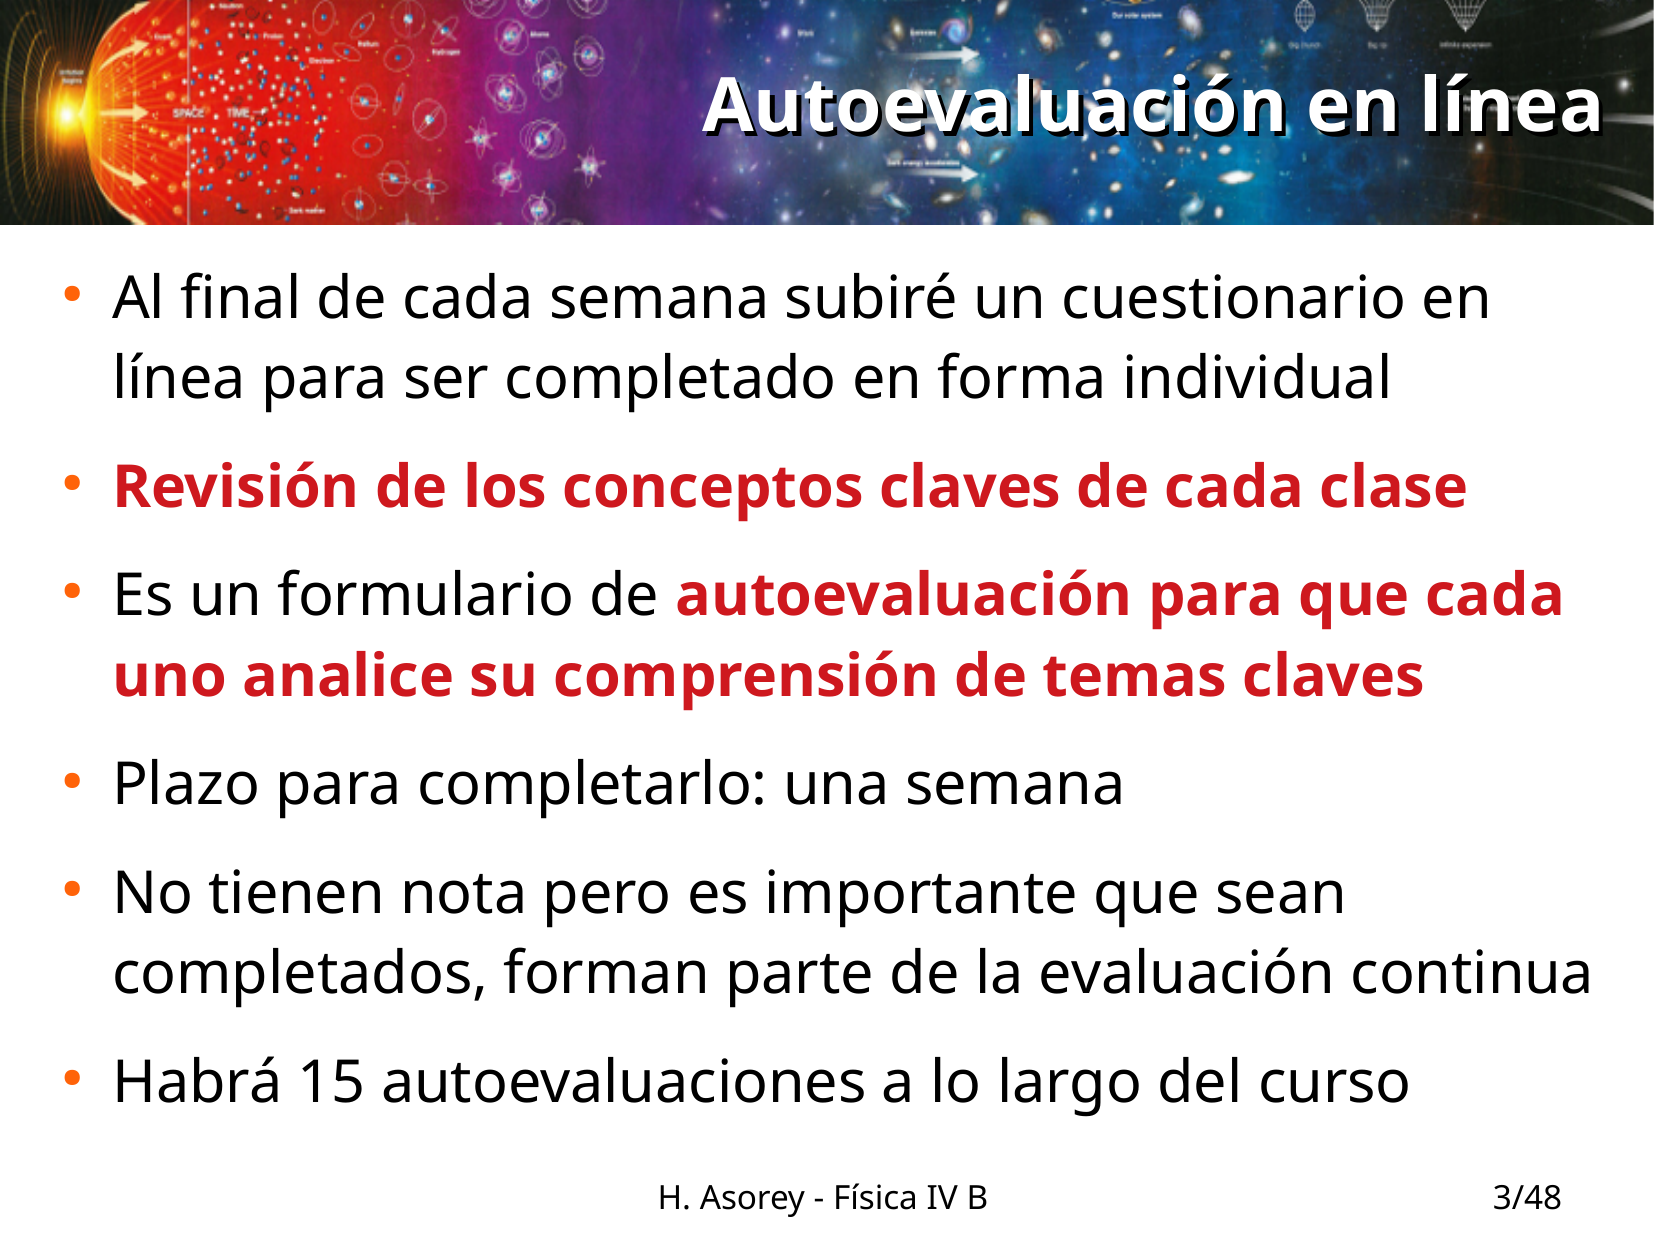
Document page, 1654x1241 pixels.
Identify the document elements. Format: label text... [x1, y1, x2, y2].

picture [0, 0, 1654, 225]
title Autoevaluación en línea [45, 15, 1606, 191]
list Al final de cada semana subiré un cuestionario en línea para ser completado en forma individual Revisión de los conceptos claves de cada clase Es un formulario de autoevaluación para que cada uno analice su comprensión de temas claves Plazo para completarlo: una semana No tienen nota pero es importante que sean completados, forman parte de la evaluación continua Habrá 15 autoevaluaciones a lo largo del curso [45, 255, 1606, 1156]
